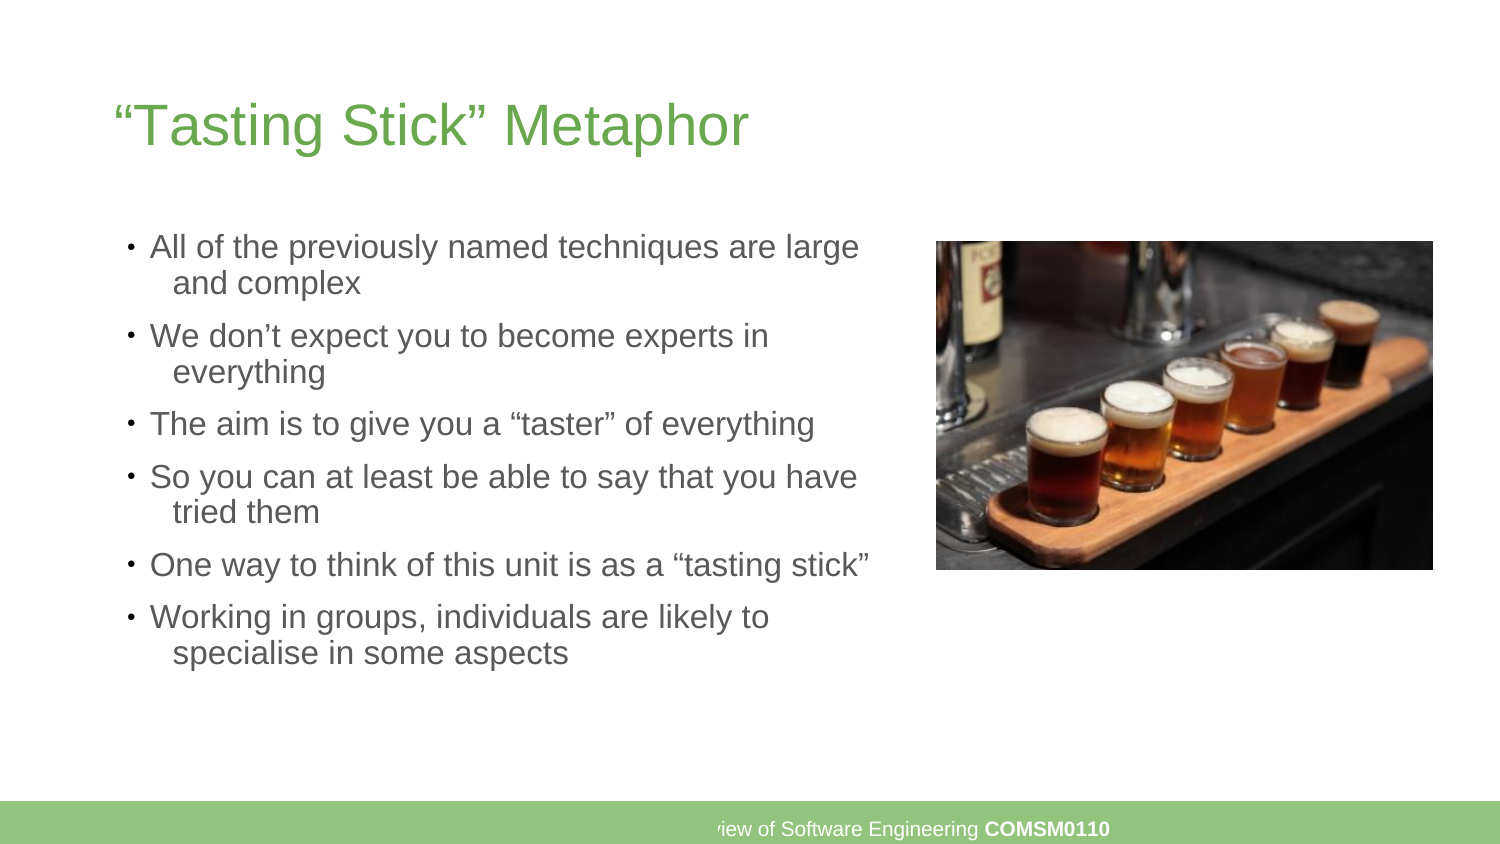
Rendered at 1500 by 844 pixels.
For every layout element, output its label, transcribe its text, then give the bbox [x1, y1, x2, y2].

list All of the previously named techniques are large and complex We don’t expect you to become experts in everything The aim is to give you a “taster” of everything So you can at least be able to say that you have tried them One way to think of this unit is as a “tasting stick” Working in groups, individuals are likely to specialise in some aspects [103, 224, 892, 760]
title “Tasting Stick” Metaphor [103, 44, 1397, 209]
picture [936, 241, 1433, 570]
